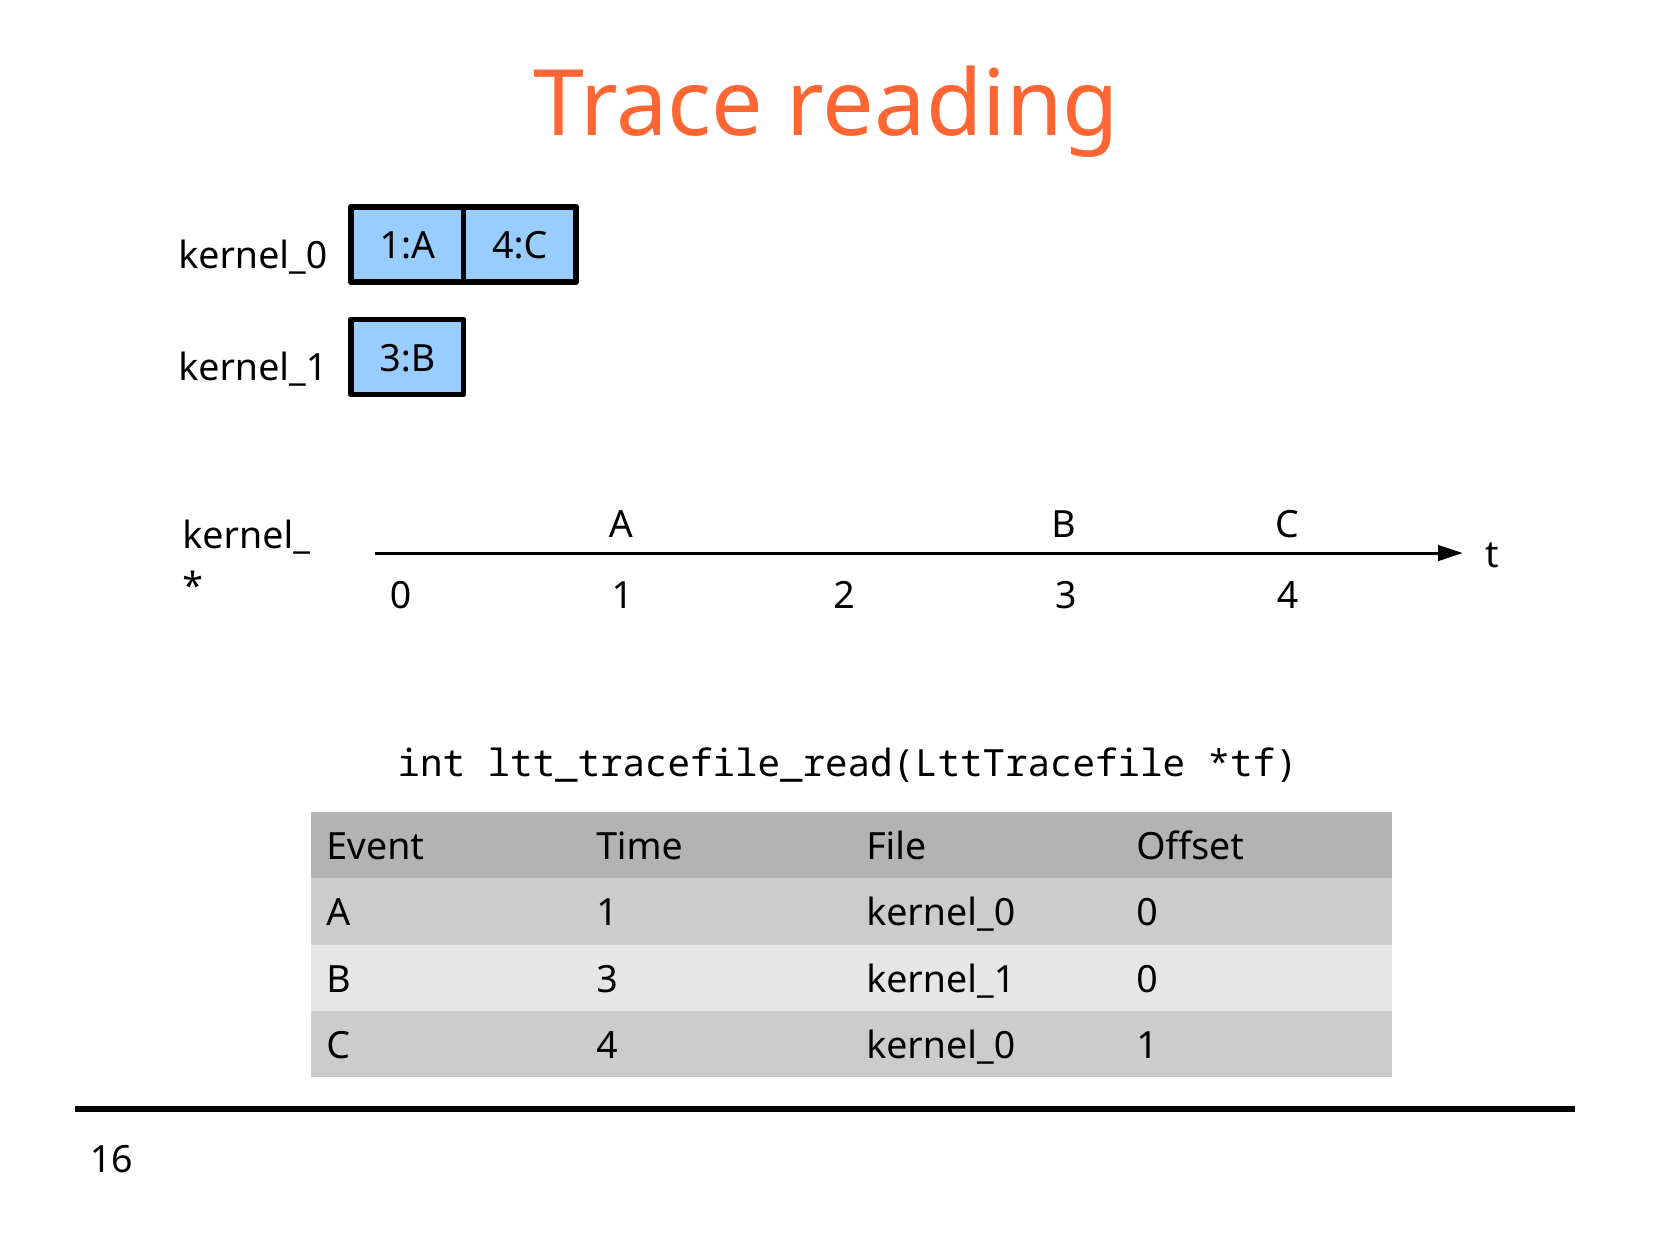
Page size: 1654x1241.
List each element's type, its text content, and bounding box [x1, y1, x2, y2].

text_box kernel_1 [163, 333, 337, 397]
text_box kernel_0 [163, 220, 337, 285]
text_box 4:C [463, 206, 577, 282]
table_cell B [311, 945, 581, 1011]
table_cell 1 [581, 878, 852, 945]
table_header Offset [1122, 812, 1392, 878]
text_box B [1036, 490, 1092, 554]
text_box C [1260, 490, 1317, 554]
text_box 1:A [351, 206, 463, 282]
table_cell 0 [1122, 945, 1392, 1011]
table_cell kernel_0 [852, 1011, 1122, 1077]
table_header Time [581, 812, 852, 878]
table_cell 1 [1122, 1011, 1392, 1077]
text_box 4 [1262, 560, 1313, 625]
table_header File [852, 812, 1122, 878]
table_header Event [311, 812, 581, 878]
text_box 1 [596, 560, 648, 625]
table_cell kernel_1 [852, 945, 1122, 1011]
text_box 2 [818, 560, 869, 625]
table_cell C [311, 1011, 581, 1077]
text_box 0 [375, 560, 426, 625]
table_cell 0 [1122, 878, 1392, 945]
text_box int ltt_tracefile_read(LttTracefile *tf) [382, 729, 1313, 788]
table_cell A [311, 878, 581, 945]
table_cell 3 [581, 945, 852, 1011]
text_box t [1470, 520, 1511, 584]
text_box A [594, 490, 649, 554]
title Trace reading [82, 39, 1571, 160]
text_box 3 [1040, 560, 1091, 625]
table_cell 4 [581, 1011, 852, 1077]
text_box kernel_* [167, 501, 341, 565]
table_cell kernel_0 [852, 878, 1122, 945]
text_box 3:B [351, 319, 464, 395]
